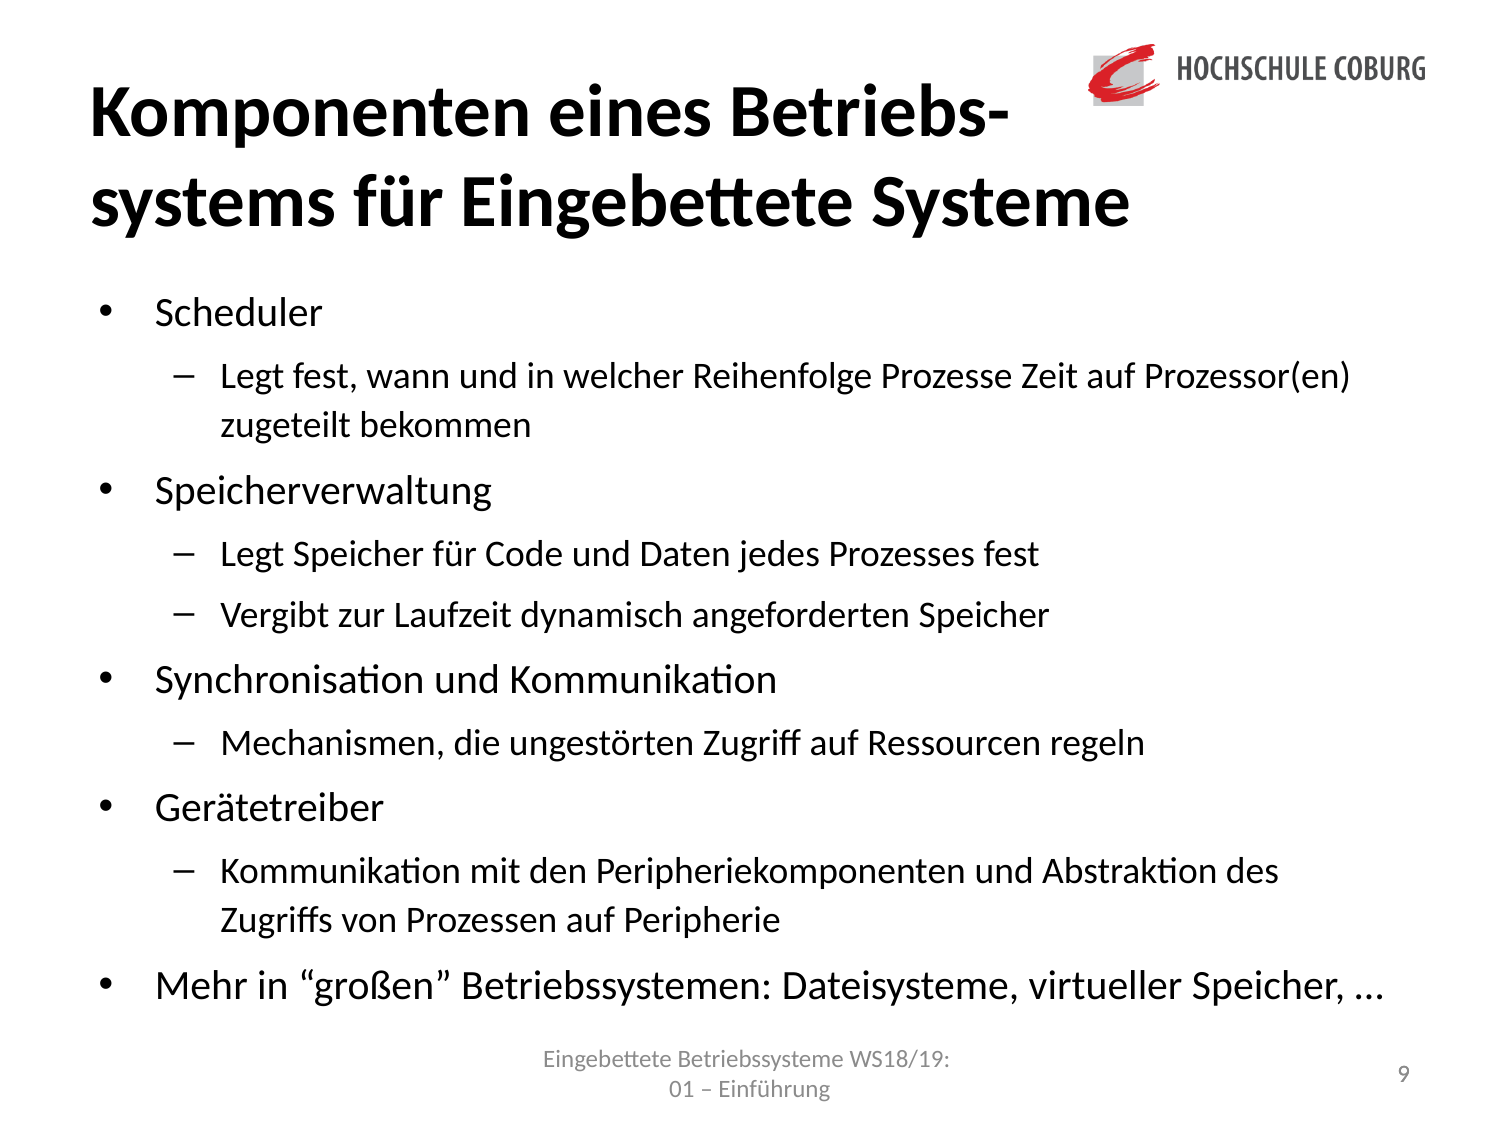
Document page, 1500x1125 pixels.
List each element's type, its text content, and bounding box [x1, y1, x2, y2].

text_box Scheduler Legt fest, wann und in welcher Reihenfolge Prozesse Zeit auf Prozessor(en) zugeteilt bekommen Speicherverwaltung Legt Speicher für Code und Daten jedes Prozesses fest Vergibt zur Laufzeit dynamisch angeforderten Speicher Synchronisation und Kommunikation Mechanismen, die ungestörten Zugriff auf Ressourcen regeln Gerätetreiber Kommunikation mit den Peripheriekomponenten und Abstraktion des Zugriffs von Prozessen auf Peripherie Mehr in “großen” Betriebssystemen: Dateisysteme, virtueller Speicher, … [83, 272, 1425, 1043]
title Komponenten eines Betriebs- systems für Eingebettete Systeme [75, 45, 1425, 259]
picture [1088, 44, 1425, 106]
slide_number <number> [1074, 1043, 1425, 1103]
